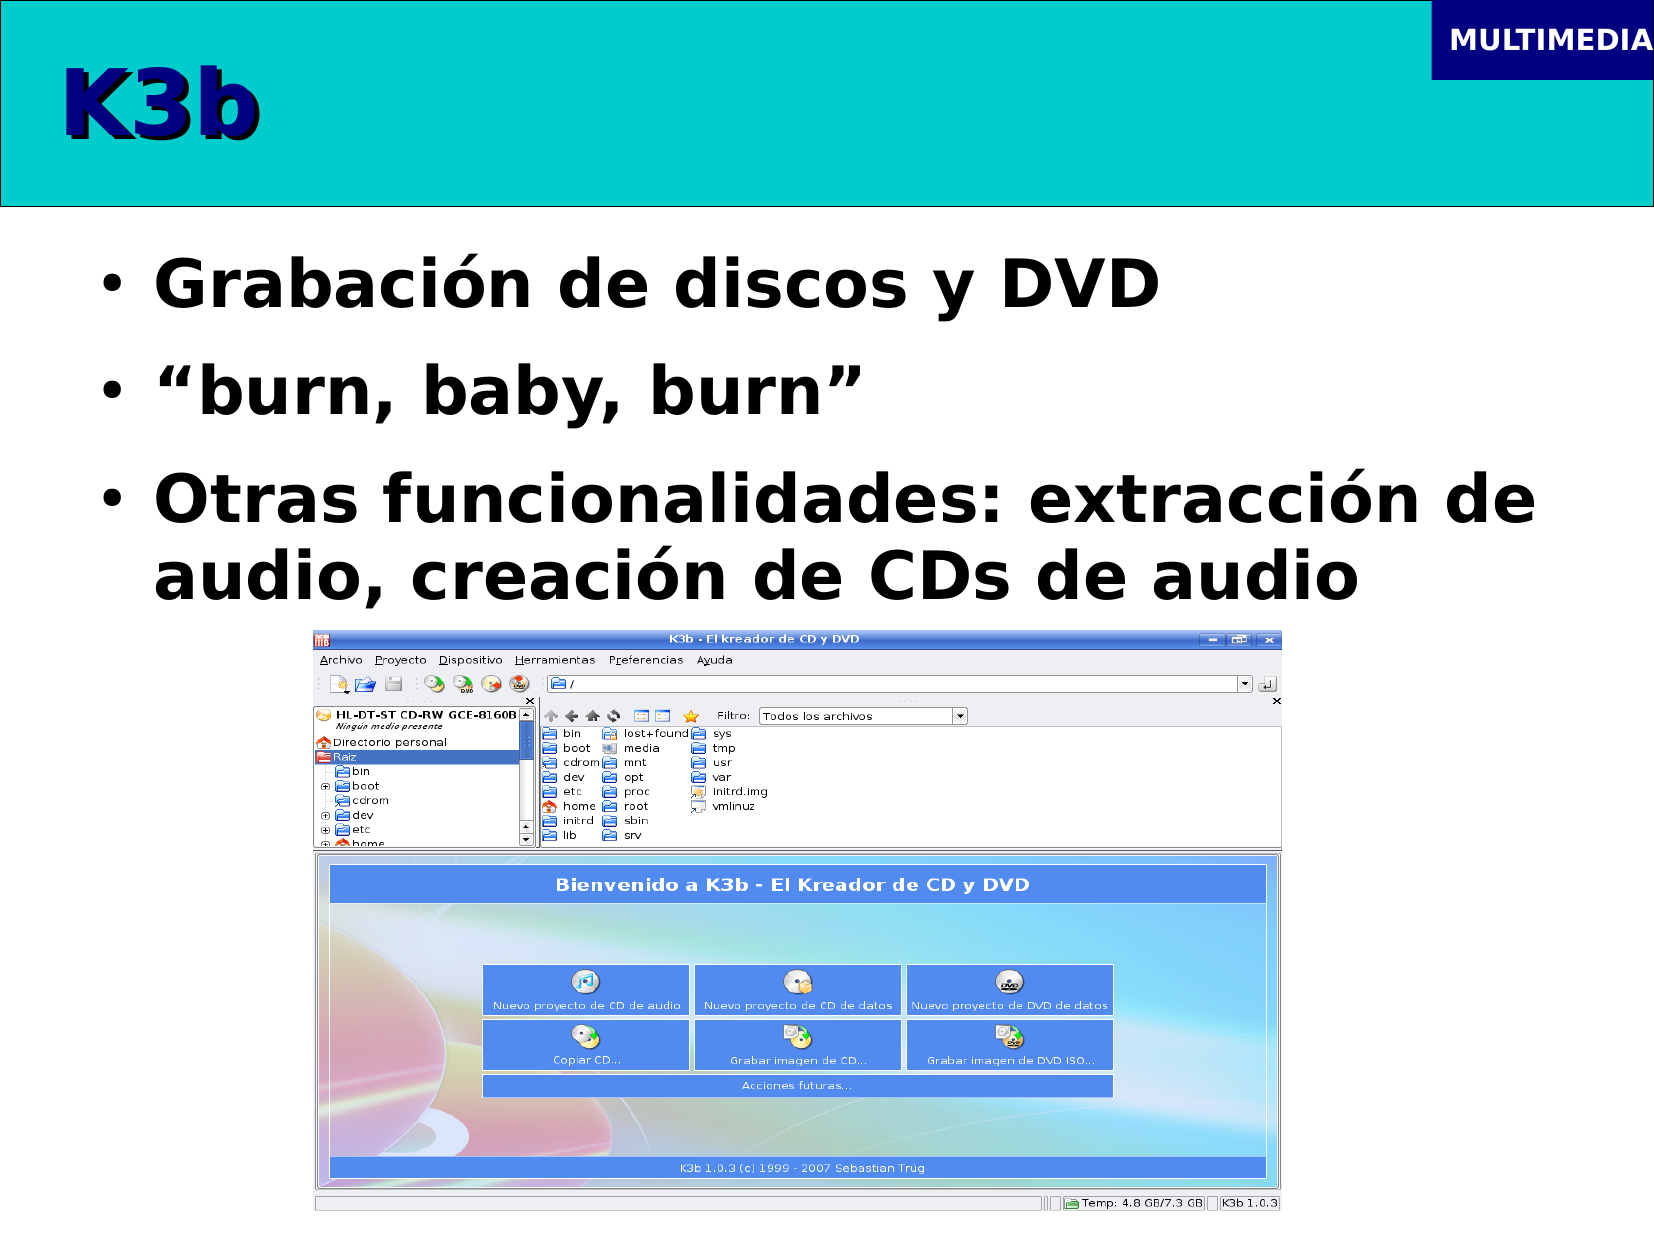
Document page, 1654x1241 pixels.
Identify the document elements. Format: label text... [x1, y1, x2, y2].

picture [313, 630, 1282, 1211]
text_box MULTIMEDIA [1431, 0, 1654, 80]
list Grabación de discos y DVD “burn, baby, burn” Otras funcionalidades: extracción de audio, creación de CDs de audio [82, 245, 1571, 1094]
title K3b [59, 22, 1654, 185]
